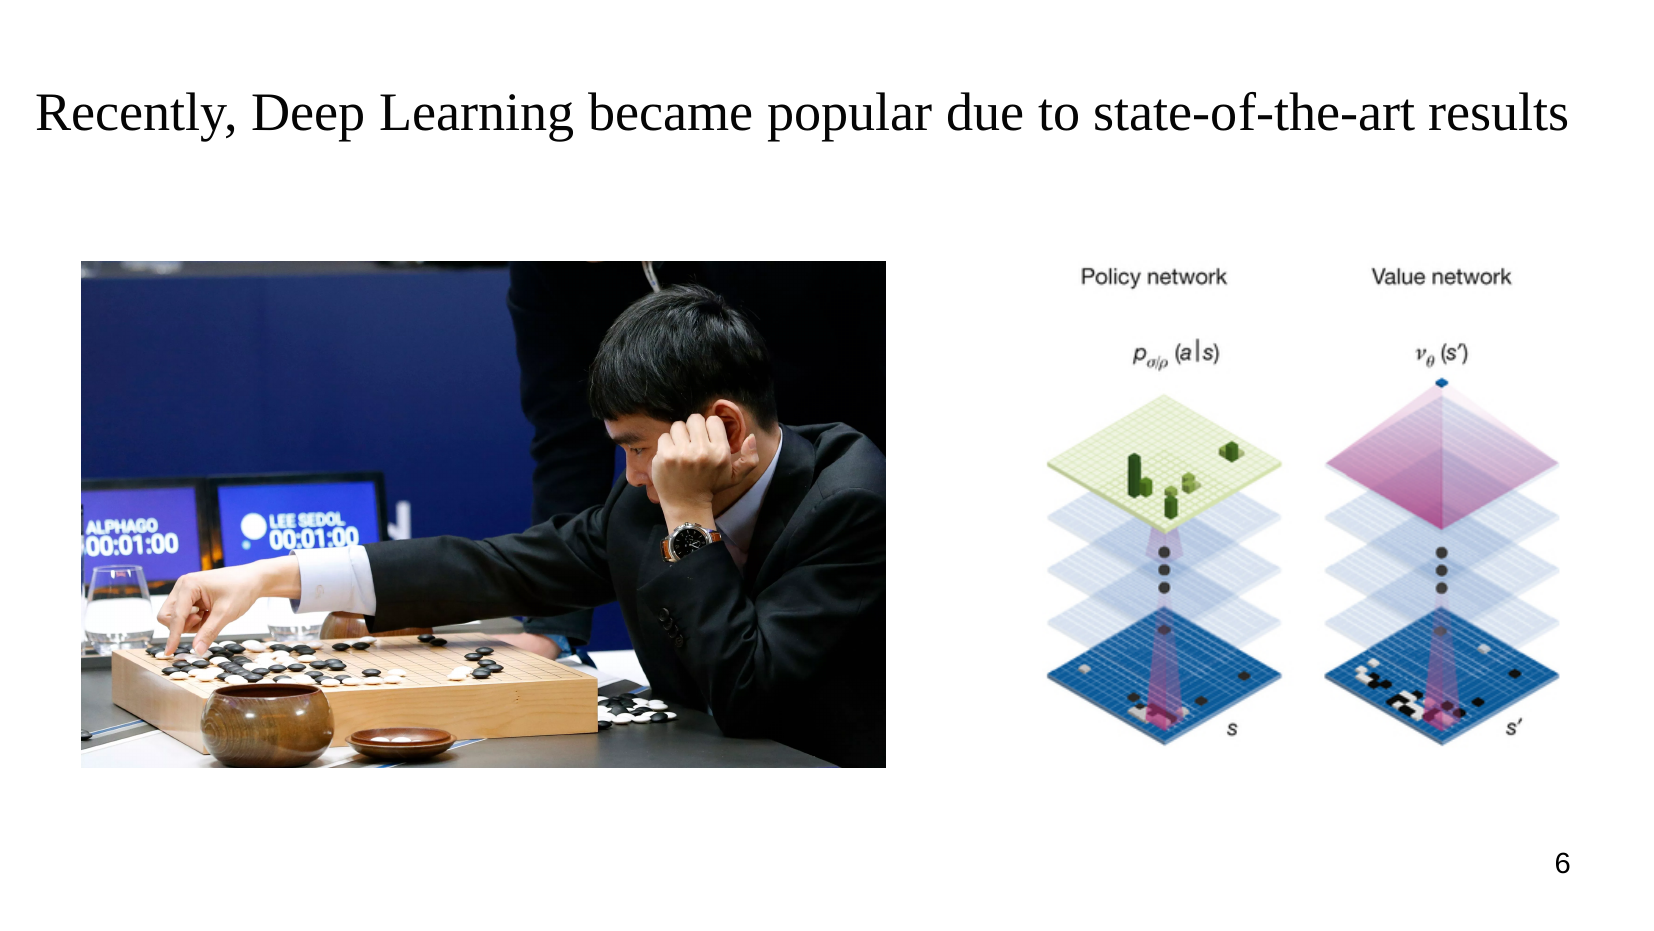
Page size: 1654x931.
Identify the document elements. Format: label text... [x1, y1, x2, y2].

picture [81, 261, 886, 768]
picture [1027, 259, 1580, 765]
title Recently, Deep Learning became popular due to state-of-the-art results [35, 35, 1607, 189]
